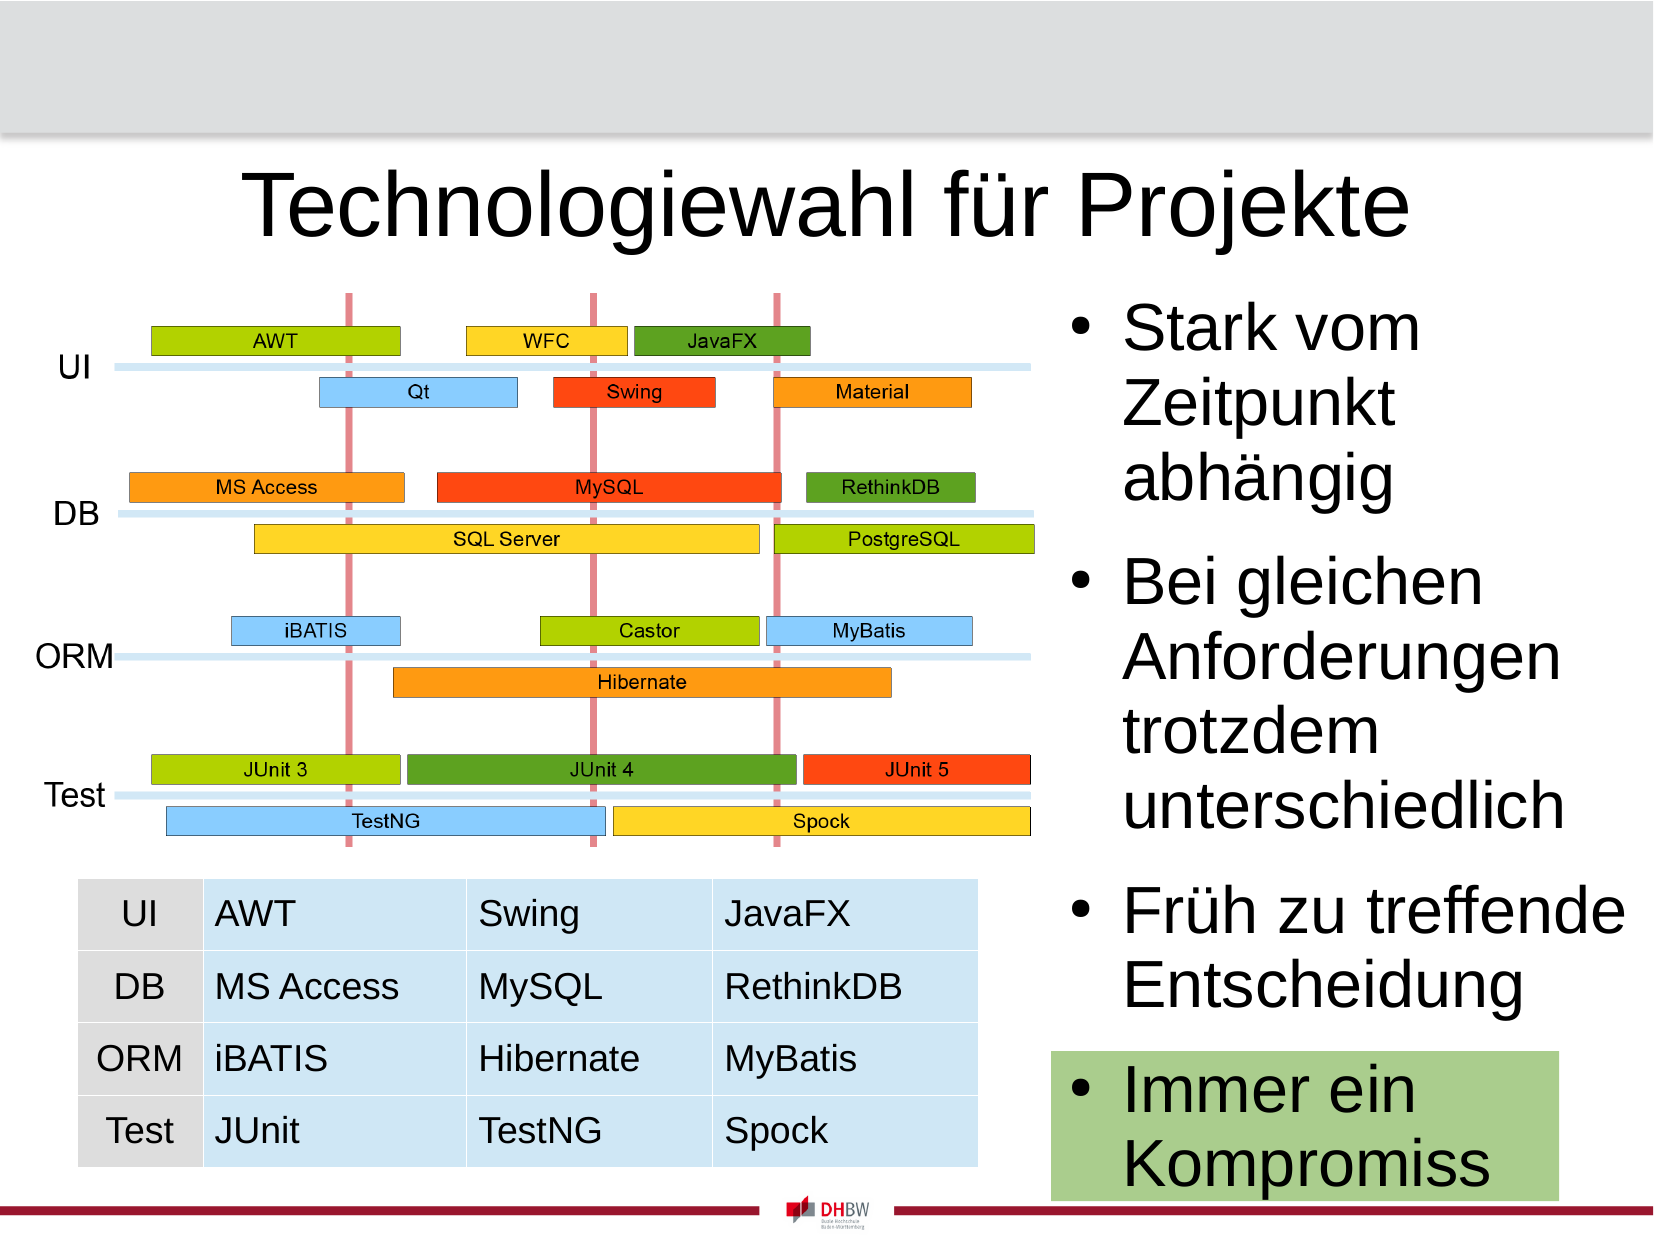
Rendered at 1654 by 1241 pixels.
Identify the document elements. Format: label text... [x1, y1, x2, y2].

table_cell ORM [78, 1023, 203, 1095]
title Technologiewahl für Projekte [82, 147, 1571, 257]
table_cell TestNG [467, 1096, 712, 1167]
table_header UI [78, 879, 203, 950]
table_cell Hibernate [467, 1023, 712, 1095]
table_cell JUnit [204, 1096, 466, 1167]
table_header JavaFX [713, 879, 978, 950]
table_cell MyBatis [713, 1023, 978, 1095]
table_cell Spock [713, 1096, 978, 1167]
table_cell RethinkDB [713, 951, 978, 1022]
table_cell iBATIS [204, 1023, 466, 1095]
table_cell MS Access [204, 951, 466, 1022]
table_header Swing [467, 879, 712, 950]
picture [0, 1, 1654, 1237]
table_cell MySQL [467, 951, 712, 1022]
table_header AWT [204, 879, 466, 950]
list Stark vom Zeitpunkt abhängig Bei gleichen Anforderungen trotzdem unterschiedlich Früh zu treffende Entscheidung Immer ein Kompromiss [1051, 290, 1642, 1202]
table_cell Test [78, 1096, 203, 1167]
table_cell DB [78, 951, 203, 1022]
